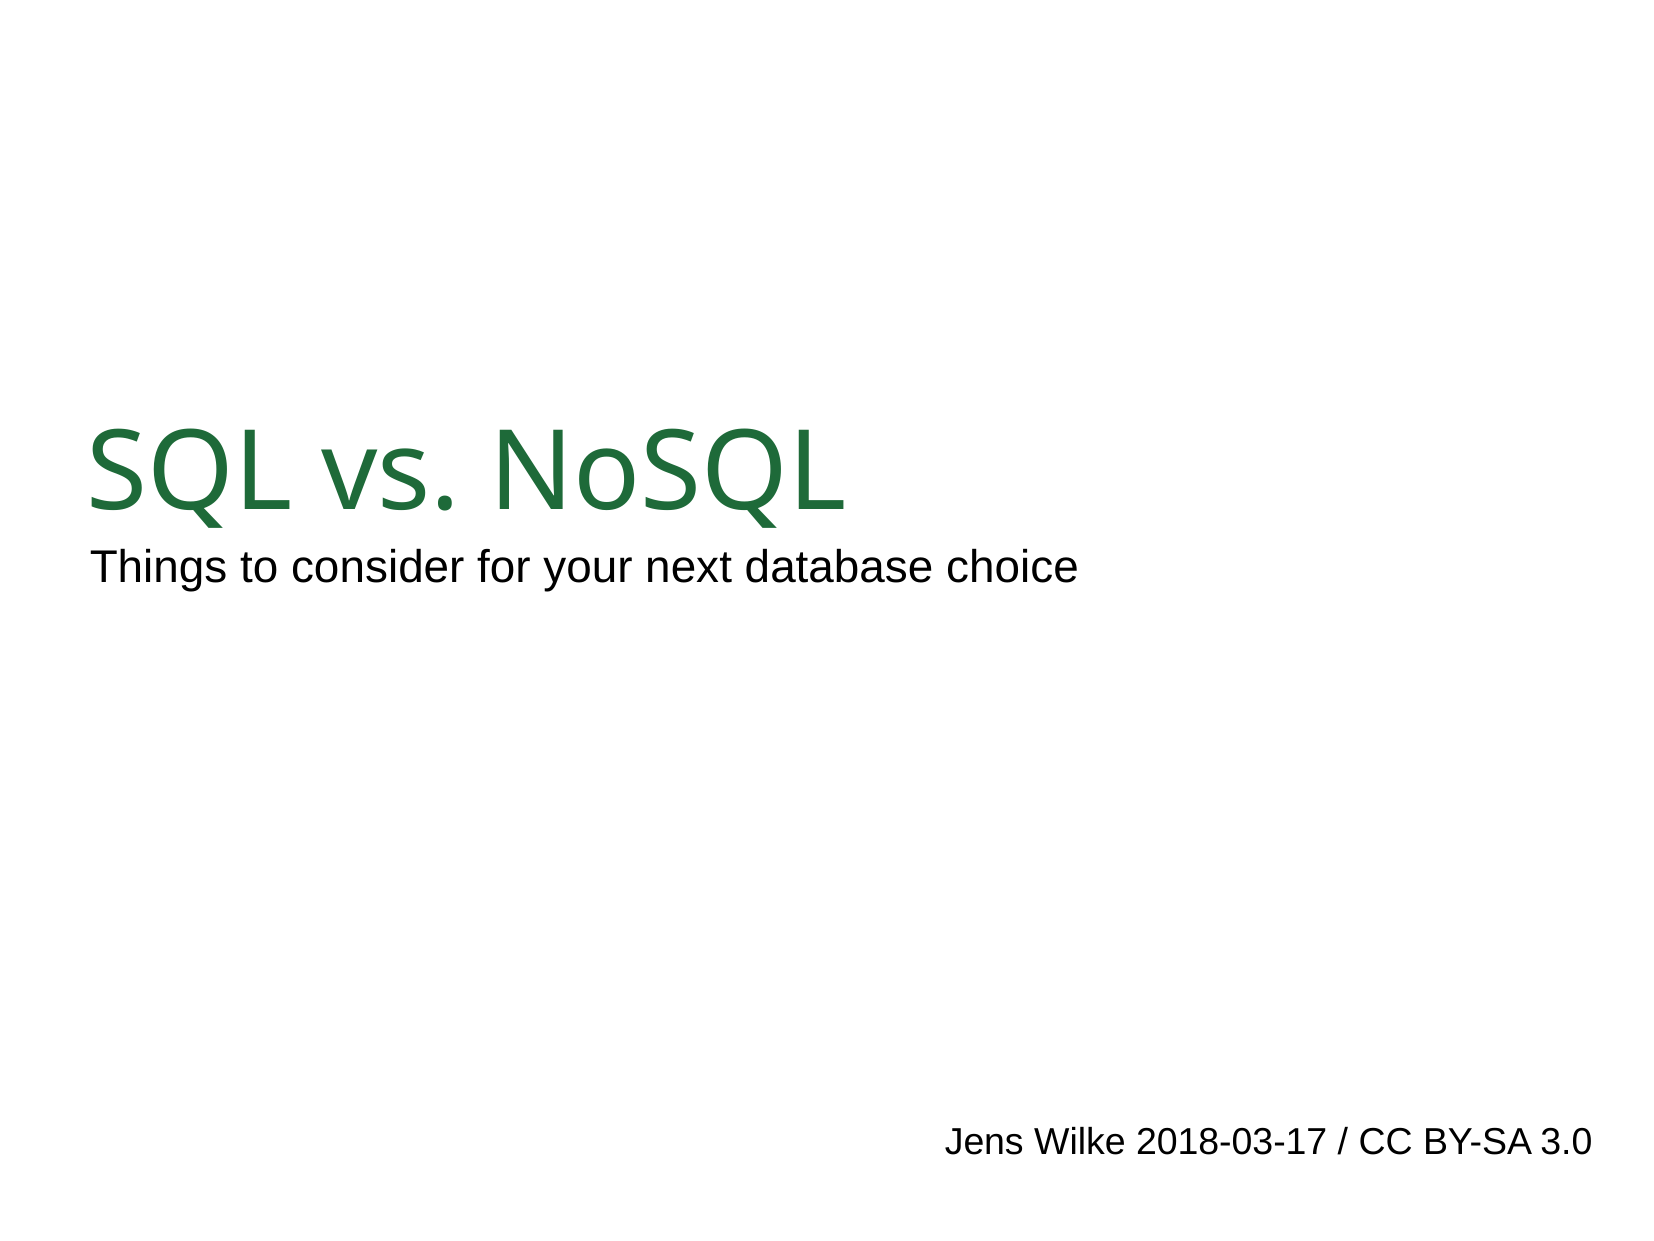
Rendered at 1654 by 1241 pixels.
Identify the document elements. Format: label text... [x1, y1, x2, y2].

text_box Things to consider for your next database choice [75, 533, 1095, 601]
title SQL vs. NoSQL [86, 363, 1576, 571]
text_box Jens Wilke 2018-03-17 / CC BY-SA 3.0 [930, 1113, 1608, 1186]
